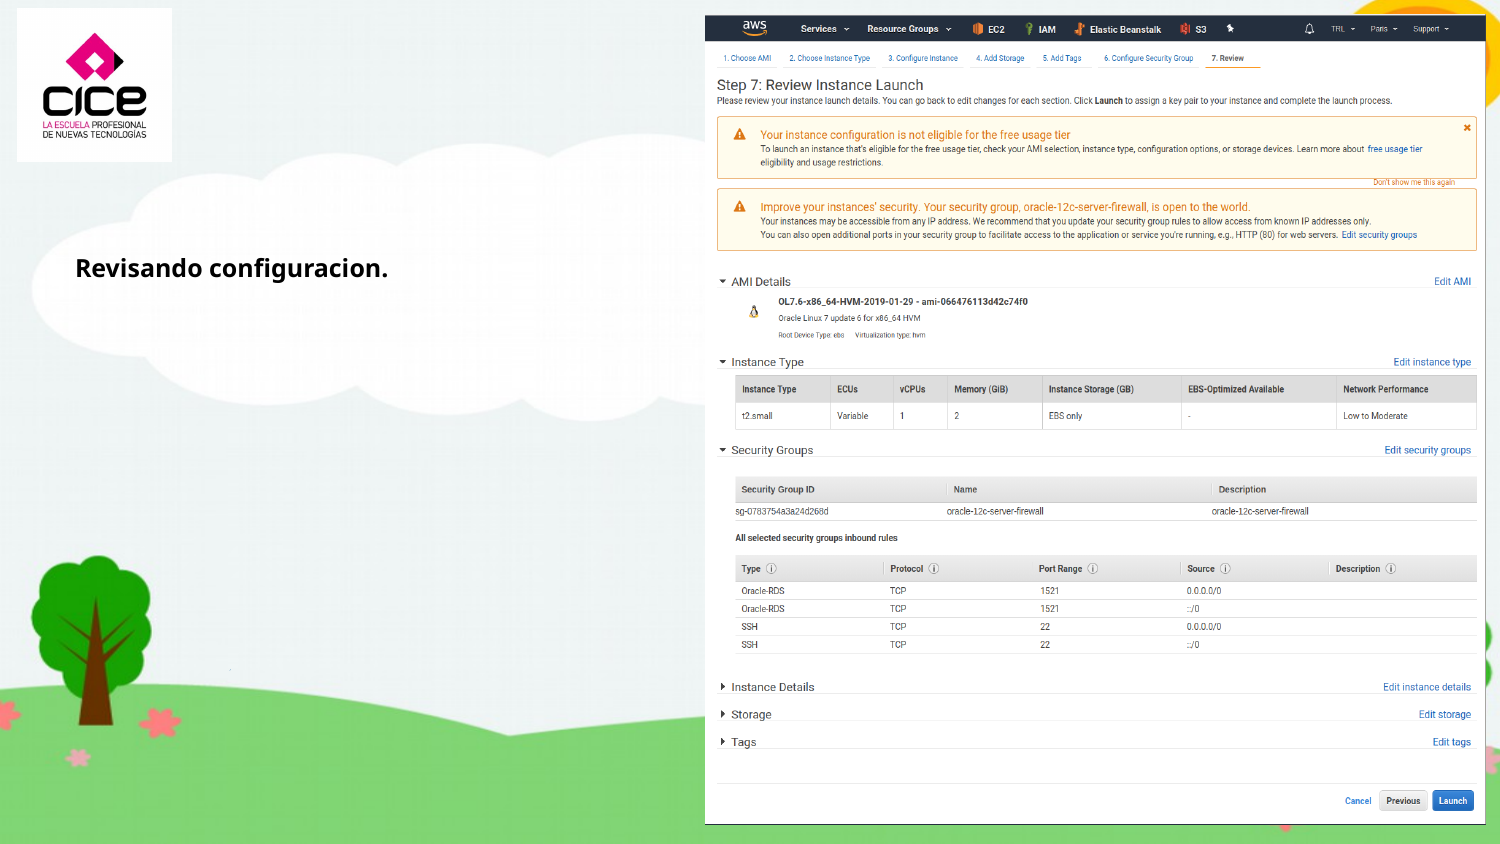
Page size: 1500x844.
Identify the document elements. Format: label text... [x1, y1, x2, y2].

picture [0, 0, 1500, 844]
title Revisando configuracion. [75, 240, 406, 296]
